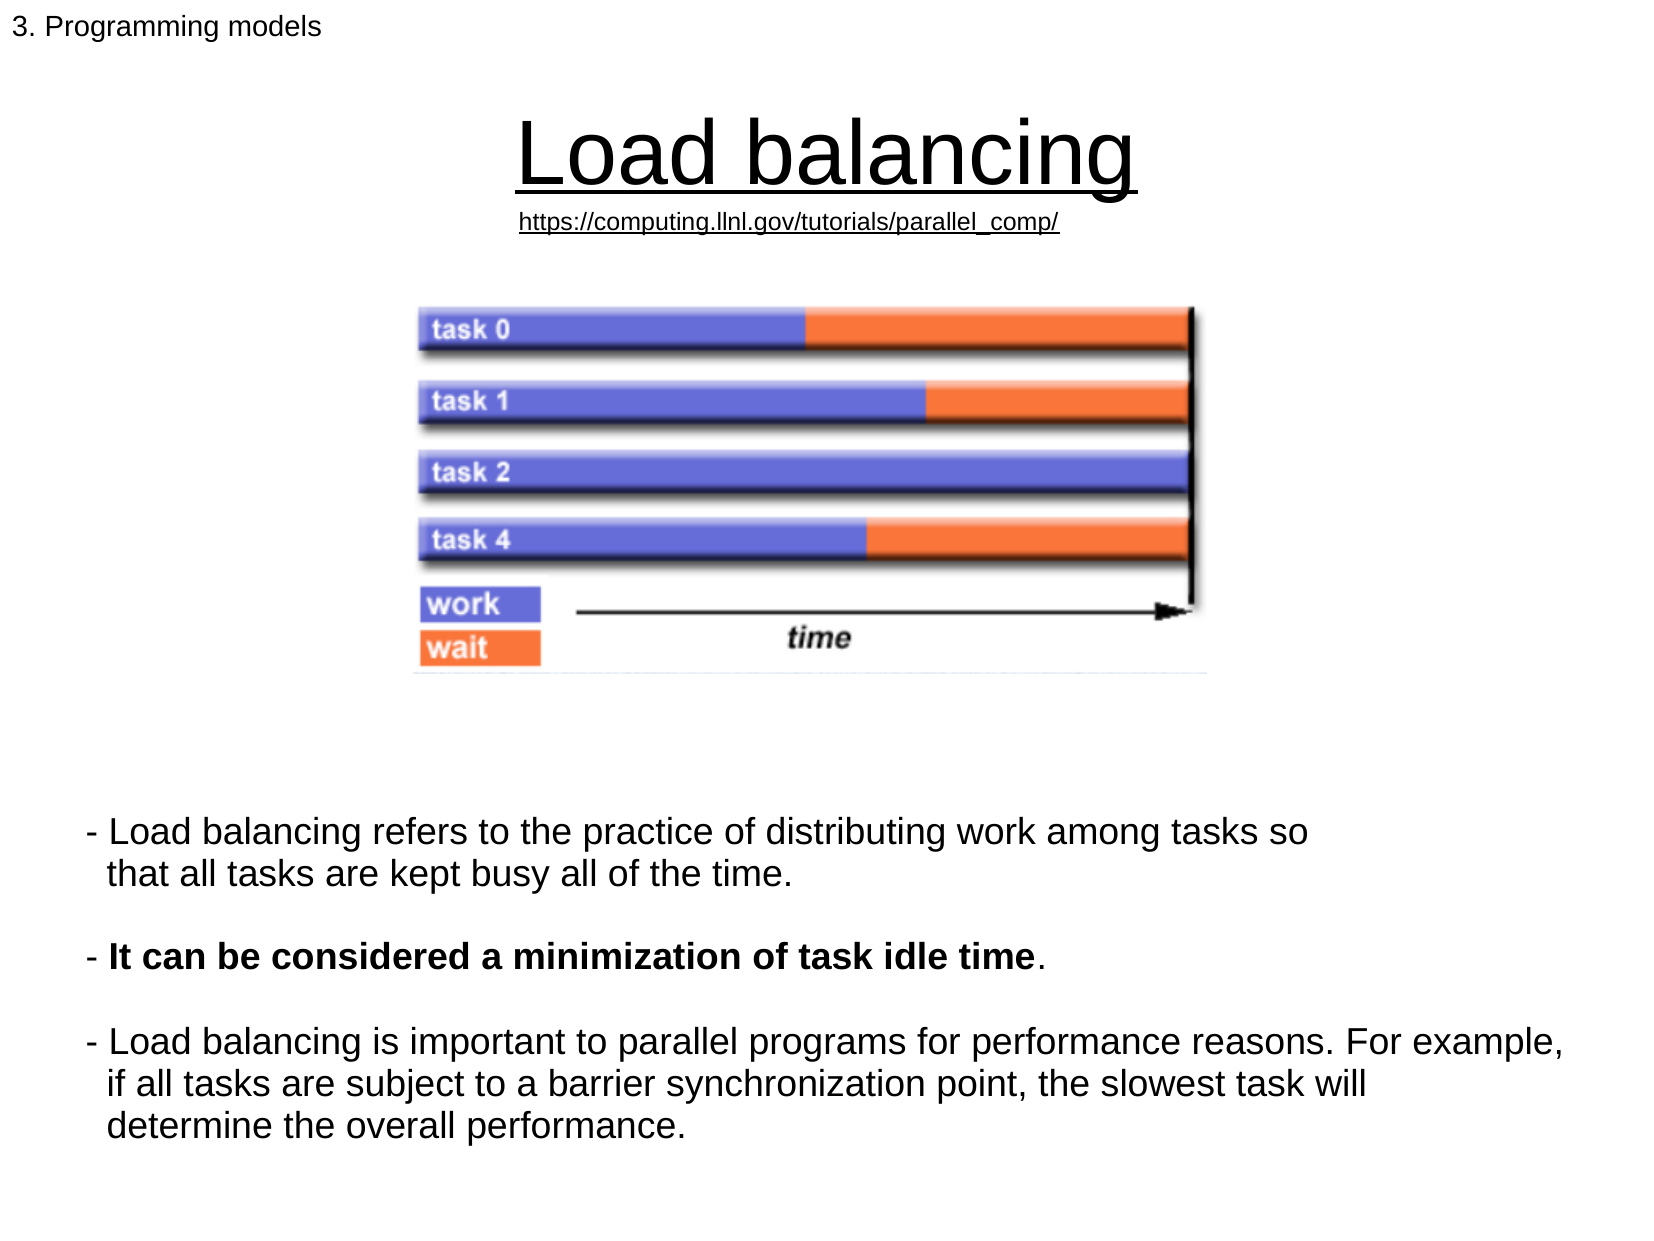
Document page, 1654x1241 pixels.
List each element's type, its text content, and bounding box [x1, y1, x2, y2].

title Load balancing [82, 49, 1571, 257]
text_box https://computing.llnl.gov/tutorials/parallel_comp/ [503, 200, 1341, 258]
picture [413, 301, 1207, 674]
text_box - Load balancing refers to the practice of distributing work among tasks so that all tasks are kept busy all of the time. - It can be considered a minimization of task idle time. - Load balancing is important to parallel programs for performance reasons. For example, if all tasks are subject to a barrier synchronization point, the slowest task will determine the overall performance. [70, 802, 1595, 1154]
text_box 3. Programming models [11, 8, 815, 44]
